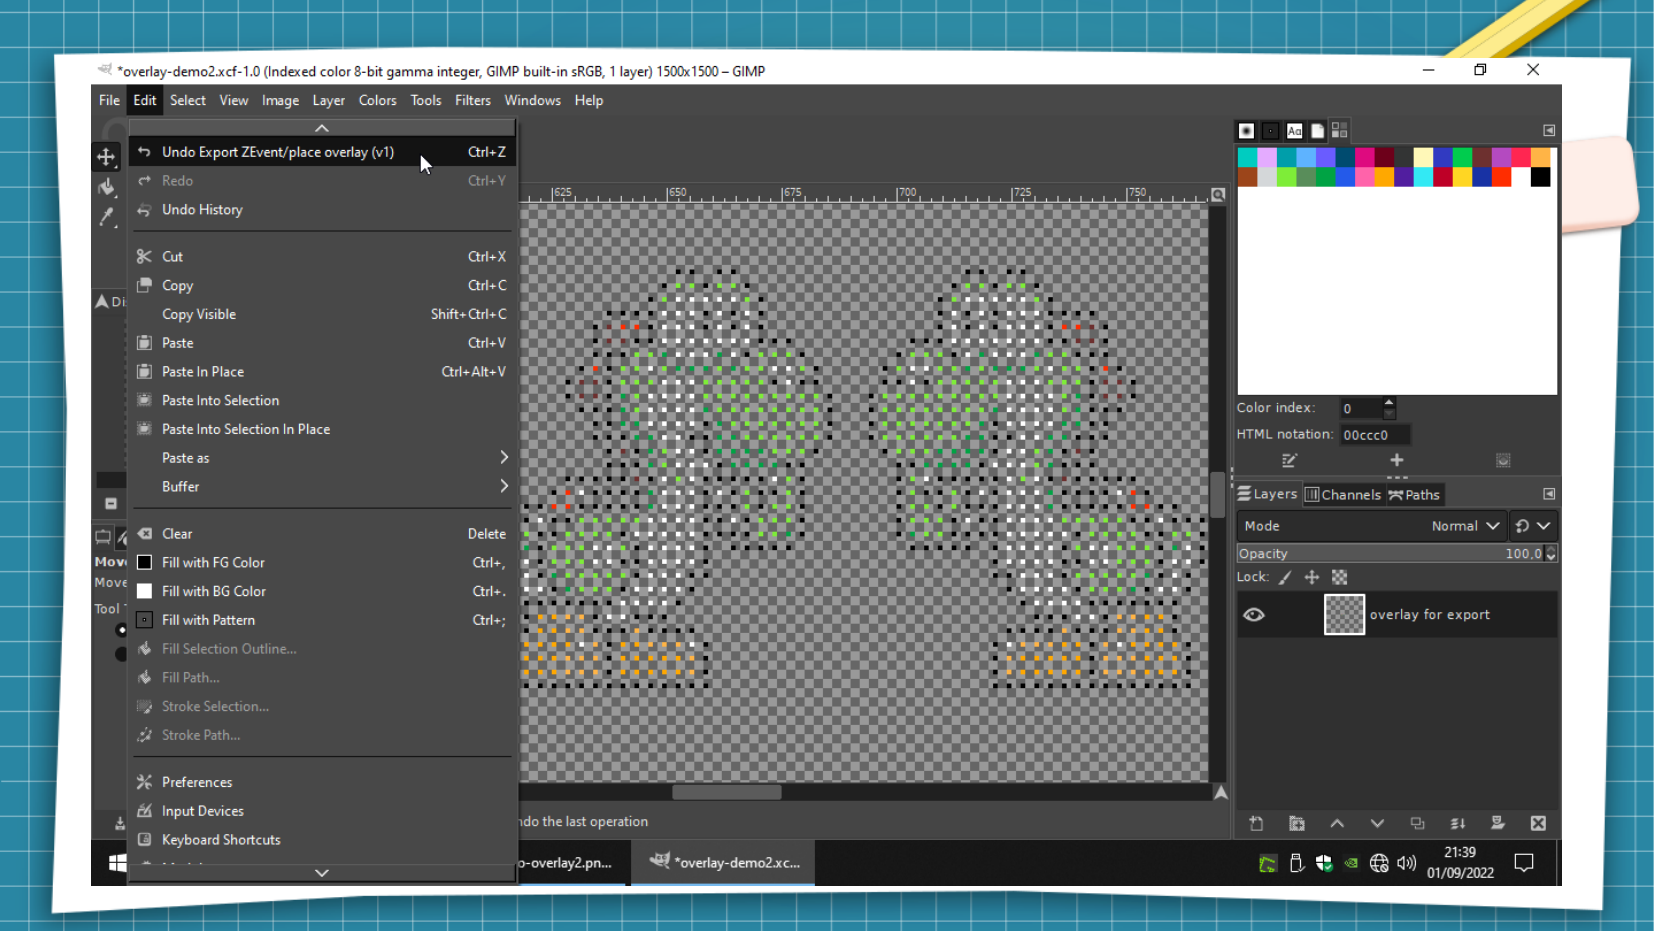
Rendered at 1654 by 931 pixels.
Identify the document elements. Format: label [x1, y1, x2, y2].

text_box [565, 886, 1090, 912]
picture [91, 59, 1562, 886]
